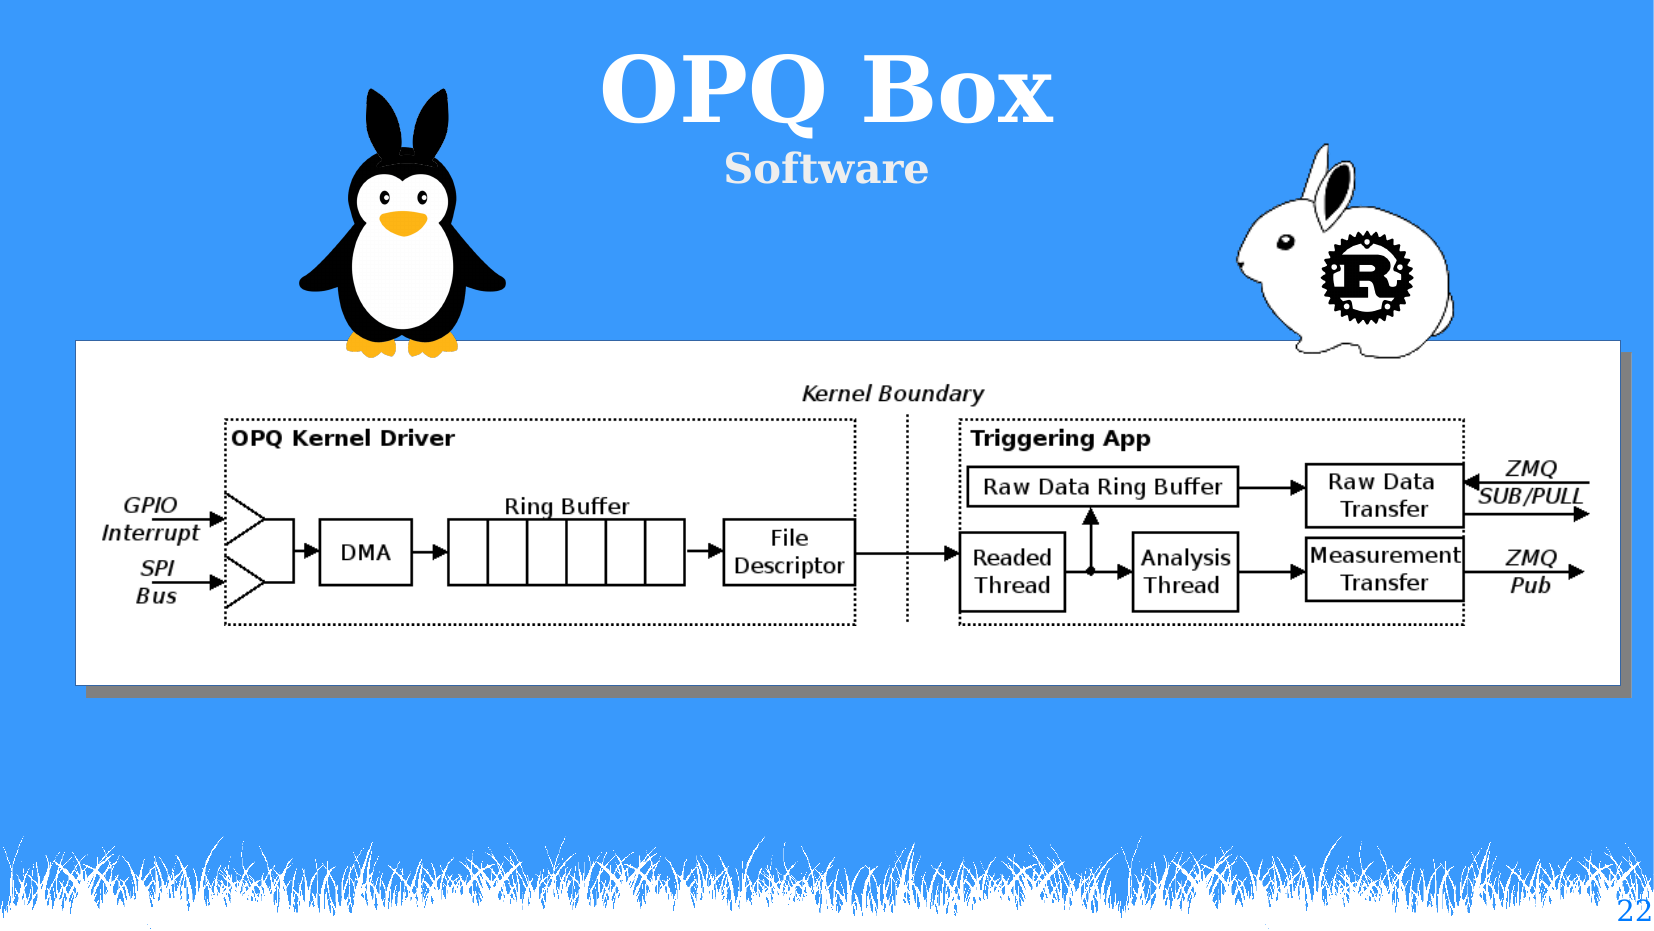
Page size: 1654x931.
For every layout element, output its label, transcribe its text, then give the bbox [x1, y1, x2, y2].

title OPQ Box Software [82, 36, 1571, 194]
picture [0, 0, 1654, 931]
text_box [75, 340, 1621, 686]
